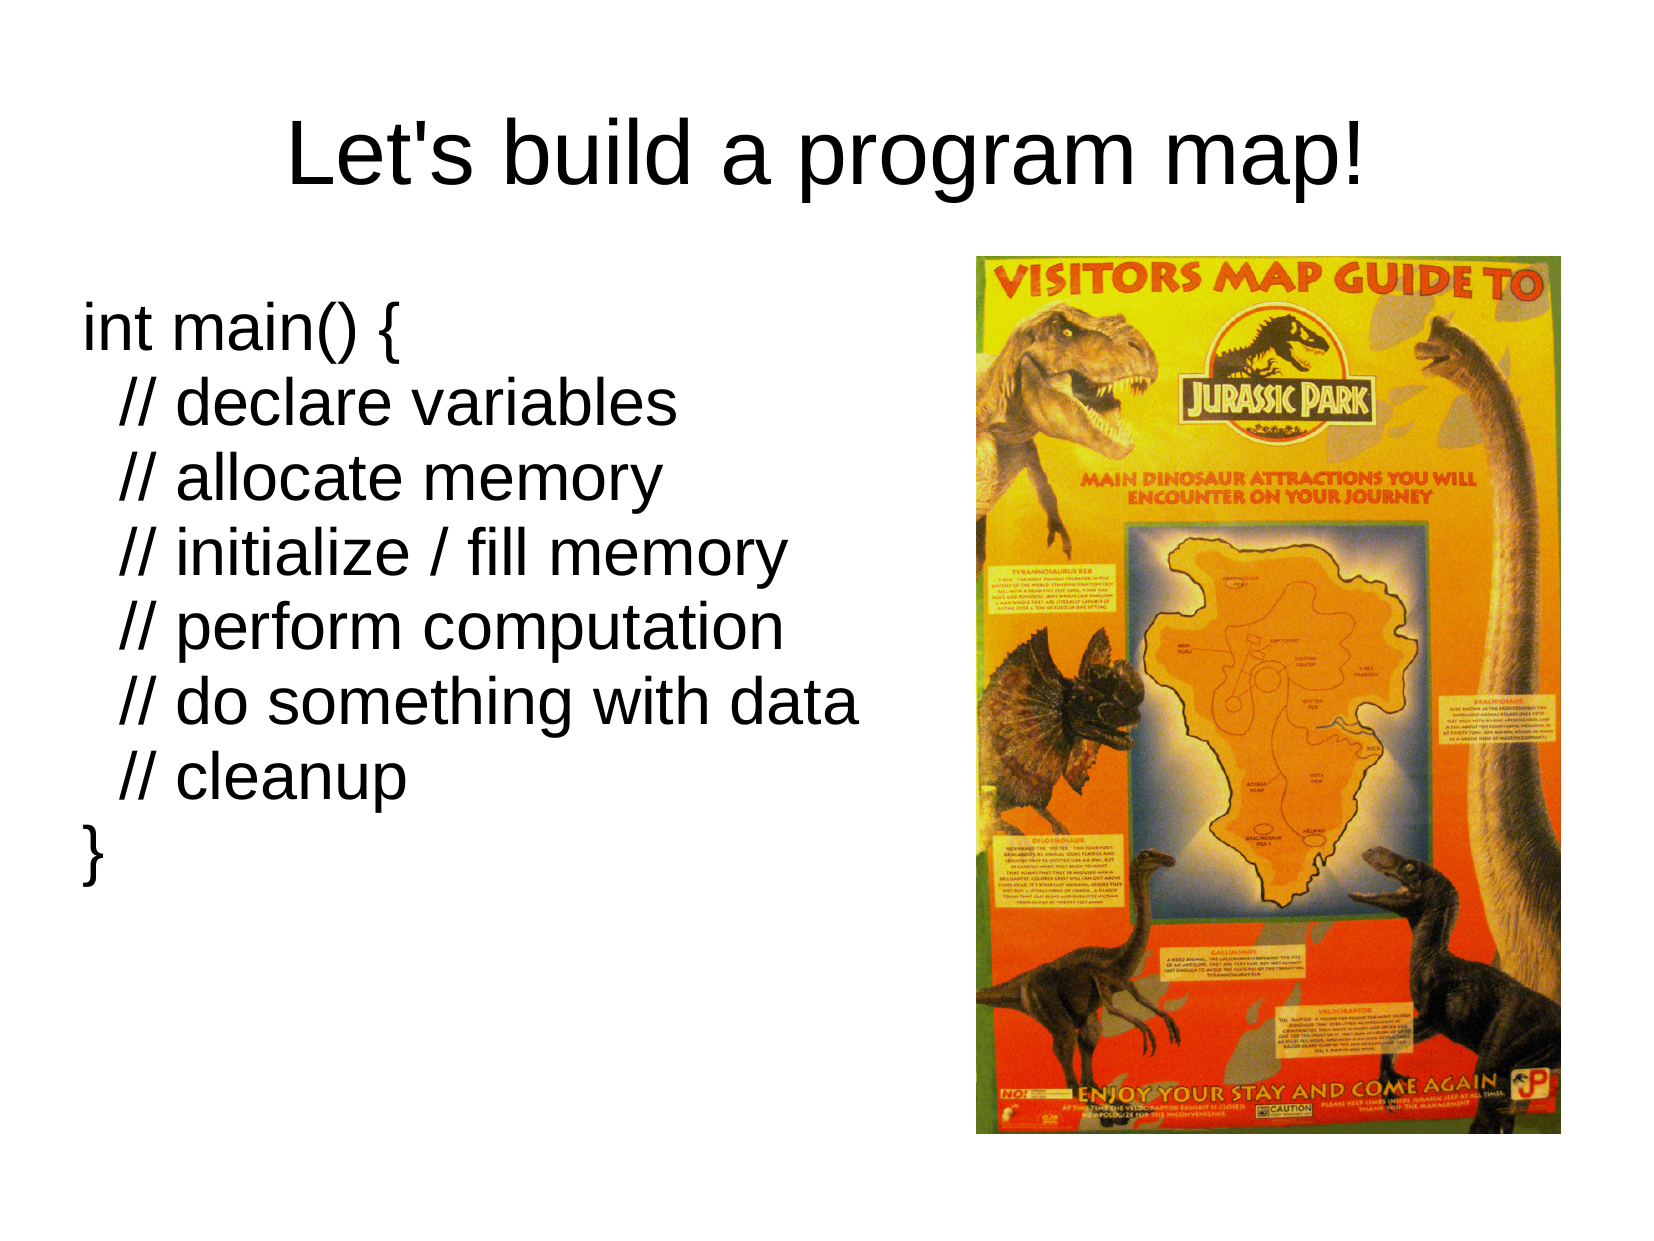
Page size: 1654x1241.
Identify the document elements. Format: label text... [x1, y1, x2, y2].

picture [976, 256, 1561, 1134]
title Let's build a program map! [82, 49, 1571, 257]
list int main() { // declare variables // allocate memory // initialize / fill memory // perform computation // do something with data // cleanup } [82, 290, 946, 1010]
